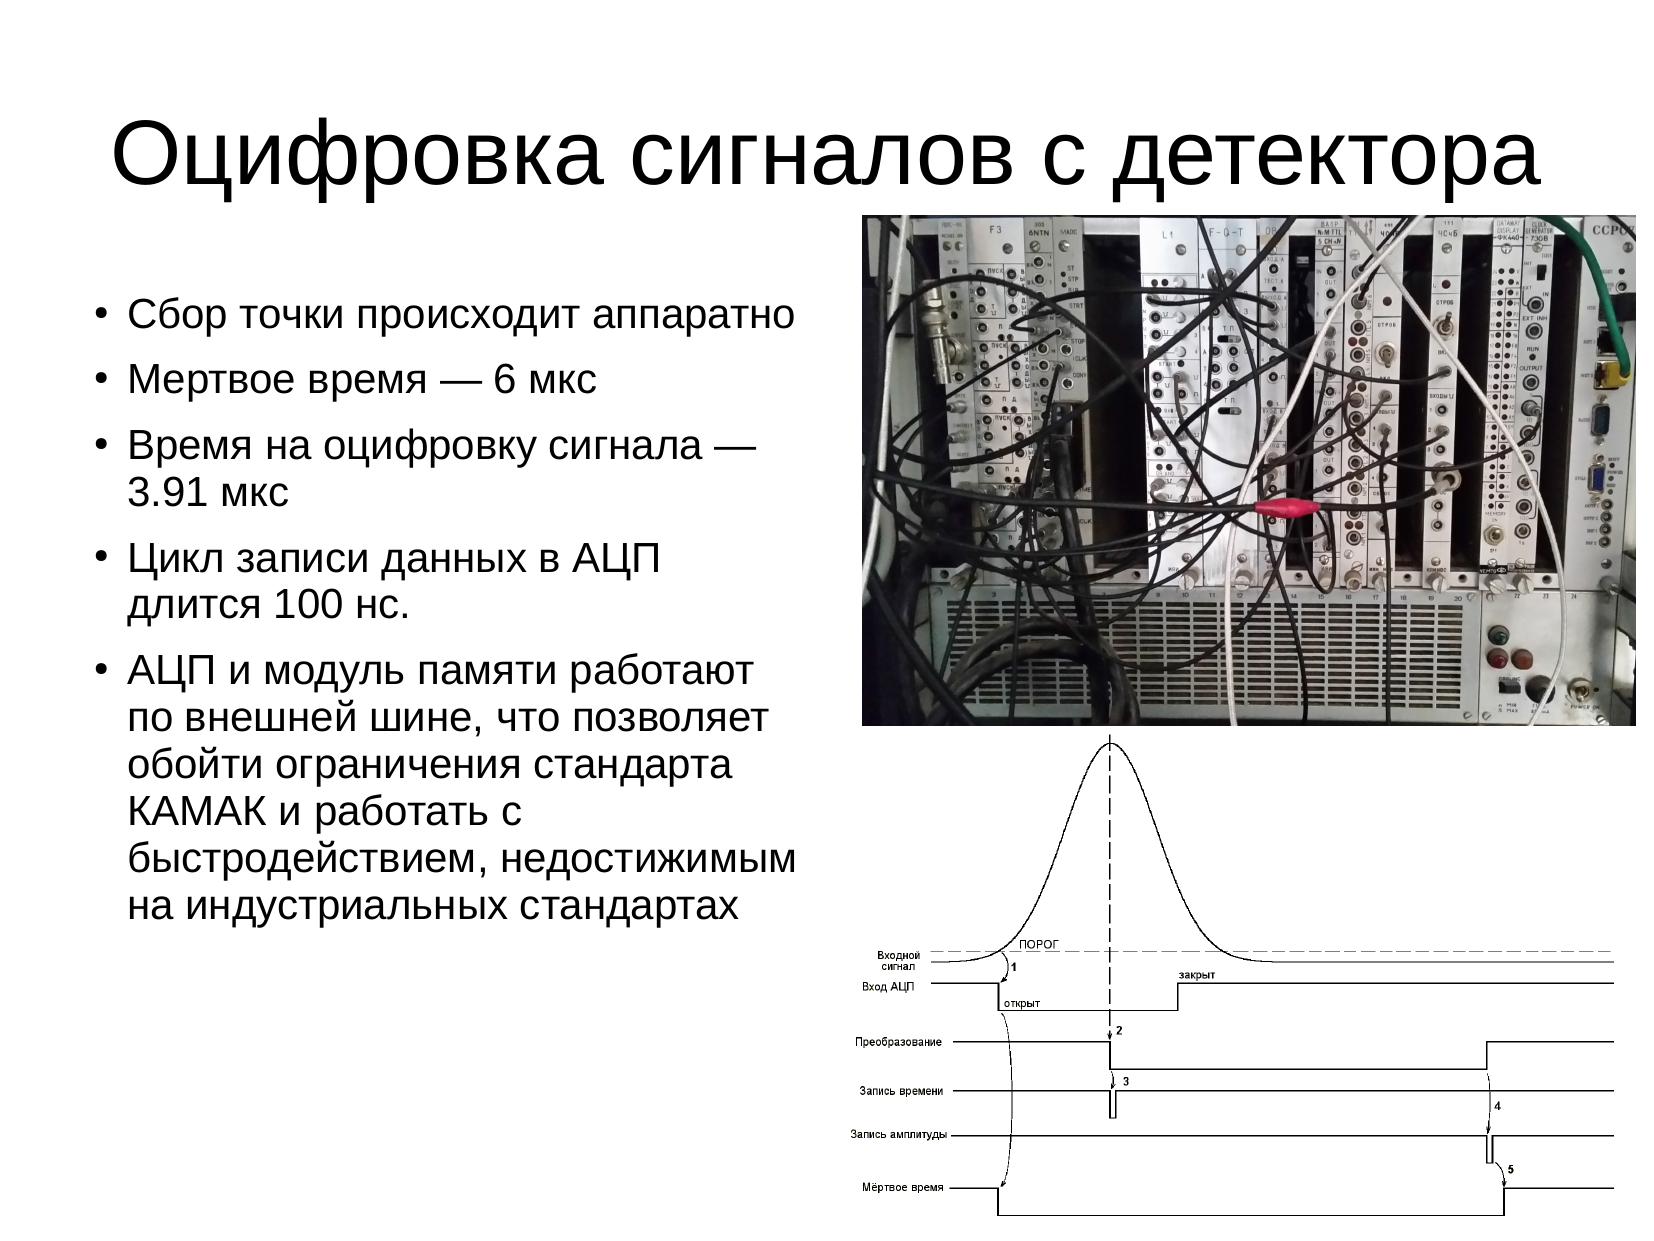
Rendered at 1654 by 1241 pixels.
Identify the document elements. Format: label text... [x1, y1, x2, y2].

picture [846, 215, 1636, 1231]
title Оцифровка сигналов с детектора [82, 49, 1571, 257]
list Сбор точки происходит аппаратно Мертвое время — 6 мкс Время на оцифровку сигнала — 3.91 мкс Цикл записи данных в АЦП длится 100 нс. АЦП и модуль памяти работают по внешней шине, что позволяет обойти ограничения стандарта КАМАК и работать с быстродействием, недостижимым на индустриальных стандартах [82, 290, 809, 1010]
